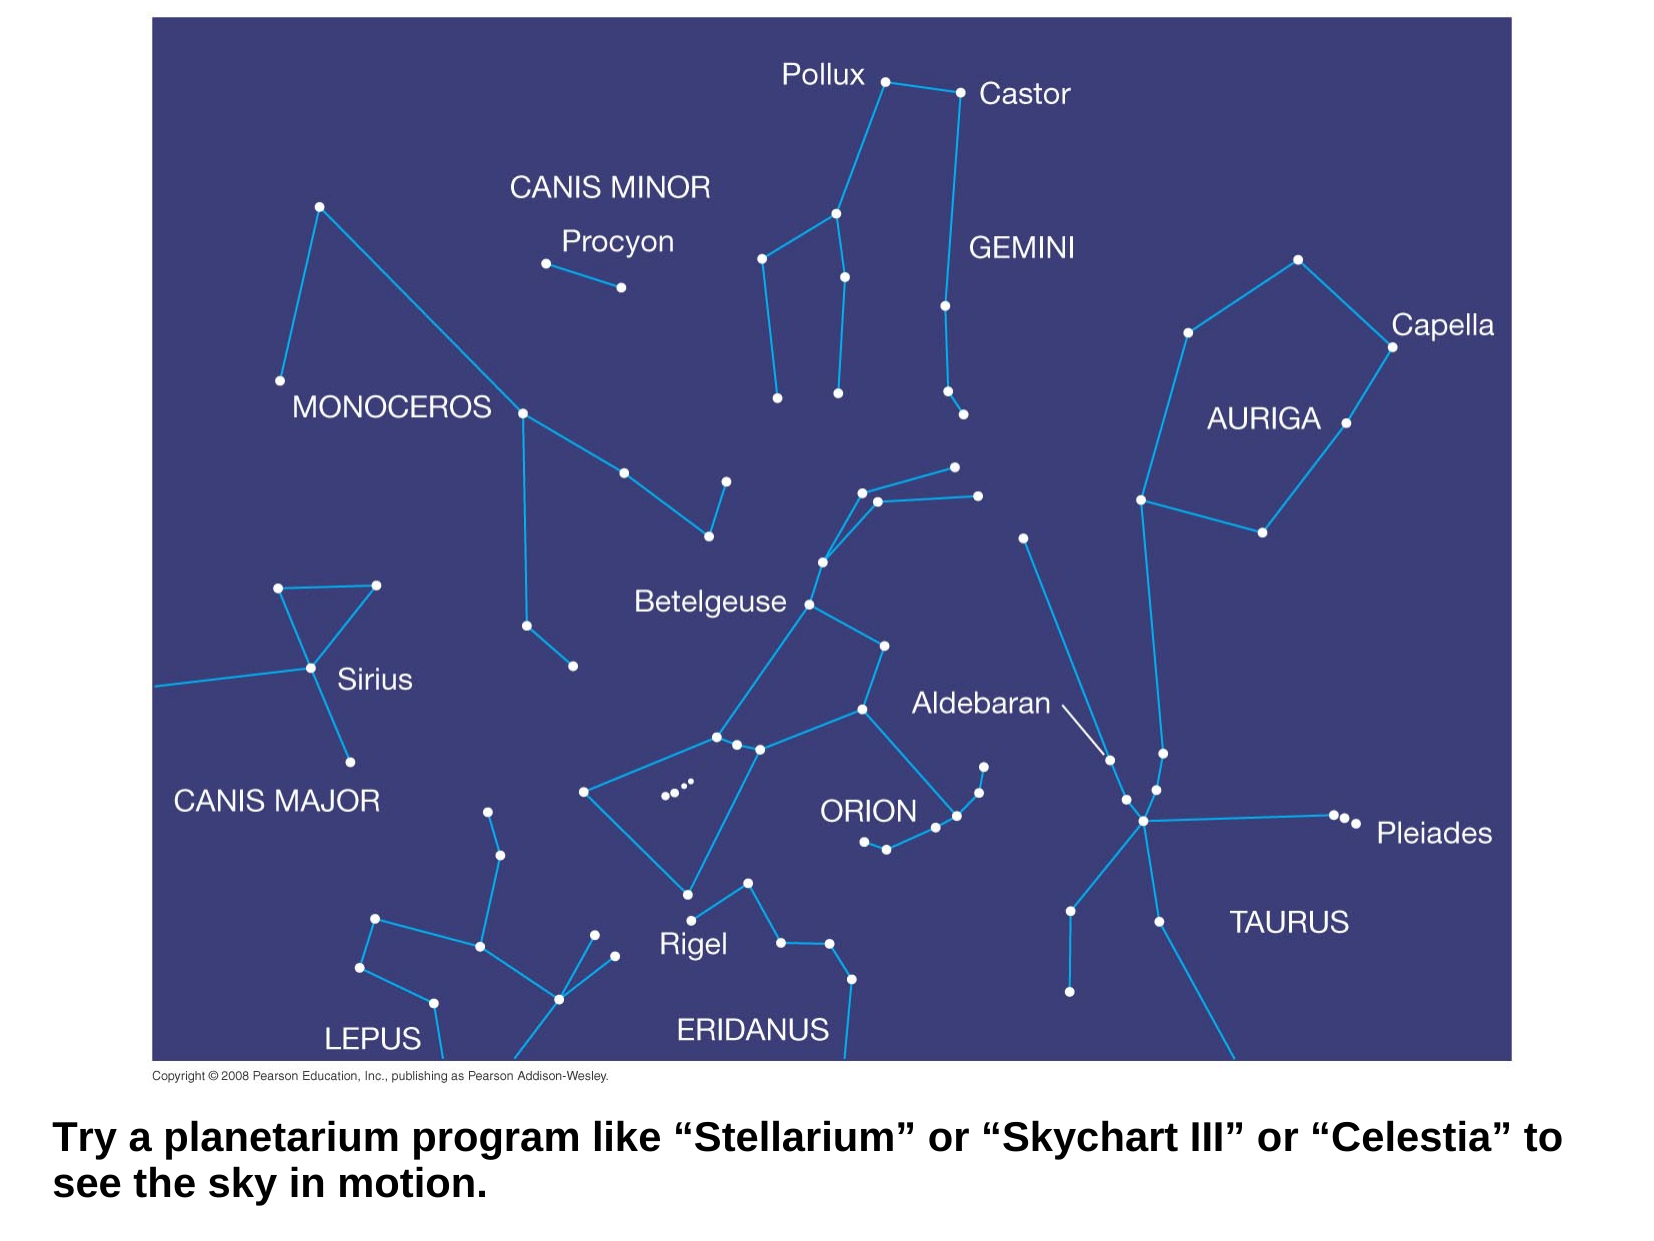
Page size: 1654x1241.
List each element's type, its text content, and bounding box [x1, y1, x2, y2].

picture [146, 11, 1518, 1092]
text_box Try a planetarium program like “Stellarium” or “Skychart III” or “Celestia” to see the sky in motion. [37, 1105, 1622, 1214]
